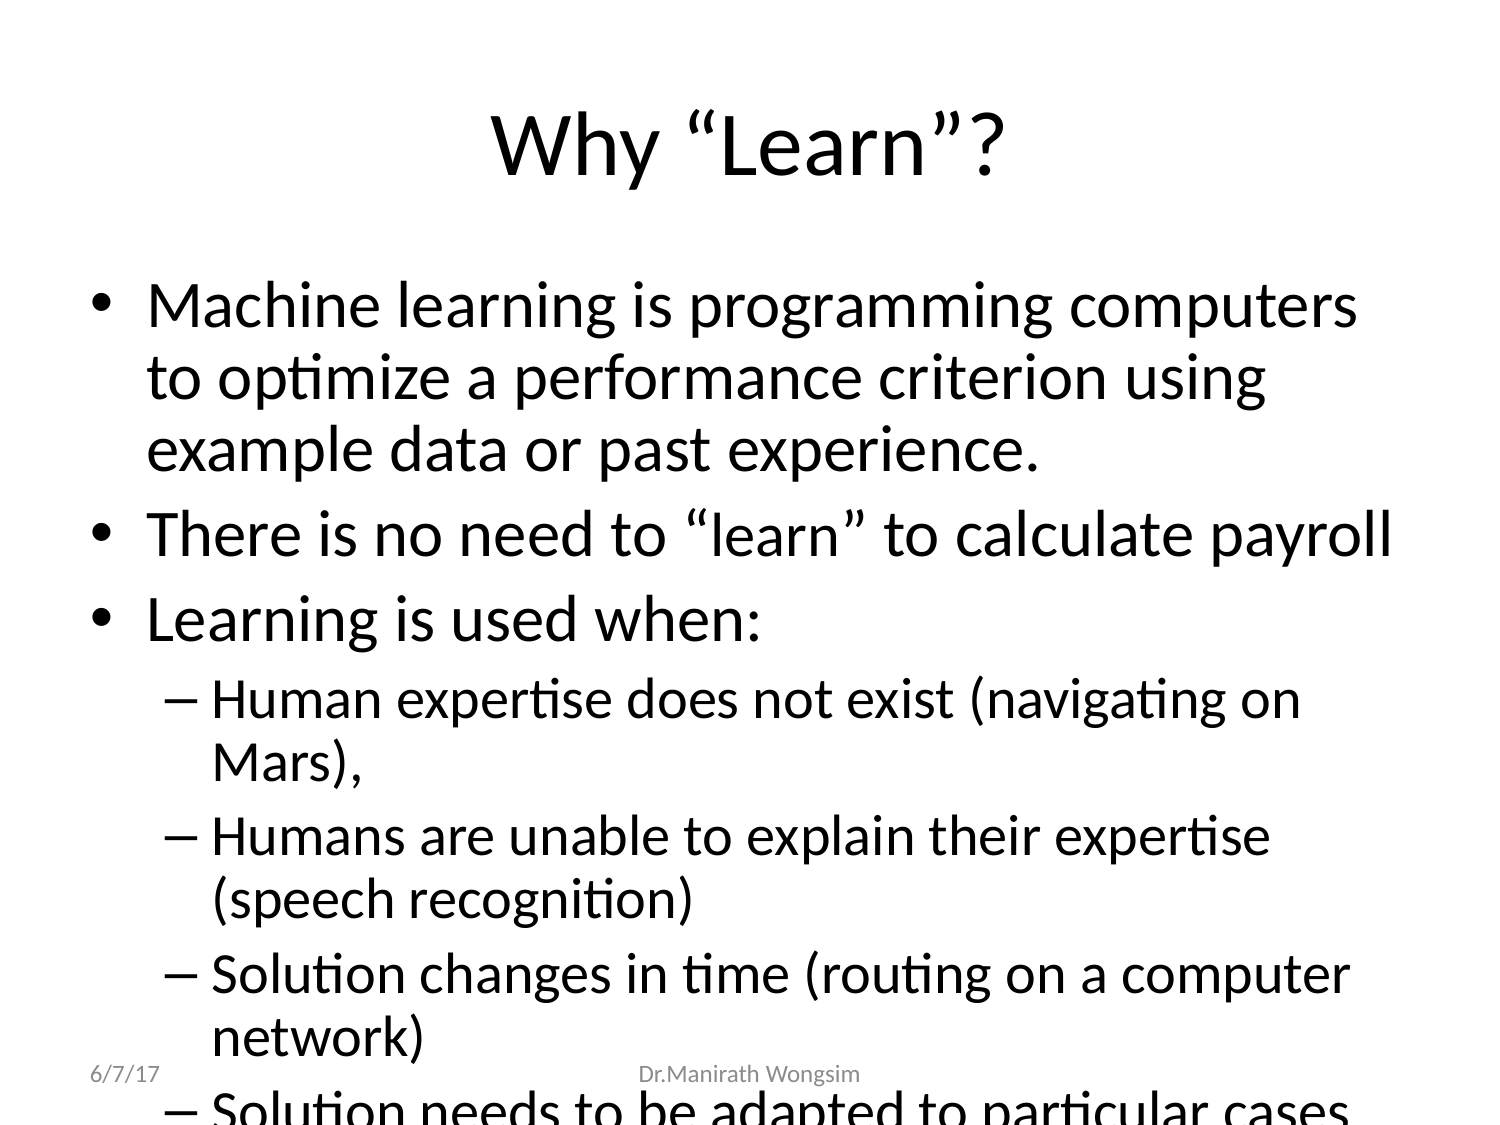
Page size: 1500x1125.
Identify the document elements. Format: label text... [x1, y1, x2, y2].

text_box Machine learning is programming computers to optimize a performance criterion using example data or past experience. There is no need to “learn” to calculate payroll Learning is used when: Human expertise does not exist (navigating on Mars), Humans are unable to explain their expertise (speech recognition) Solution changes in time (routing on a computer network) Solution needs to be adapted to particular cases (user biometrics) [75, 262, 1425, 1005]
text_box Why “Learn”? [75, 45, 1425, 233]
text_box Dr.Manirath Wongsim [512, 1042, 988, 1103]
text_box 06/07/2017 [74, 1042, 425, 1103]
